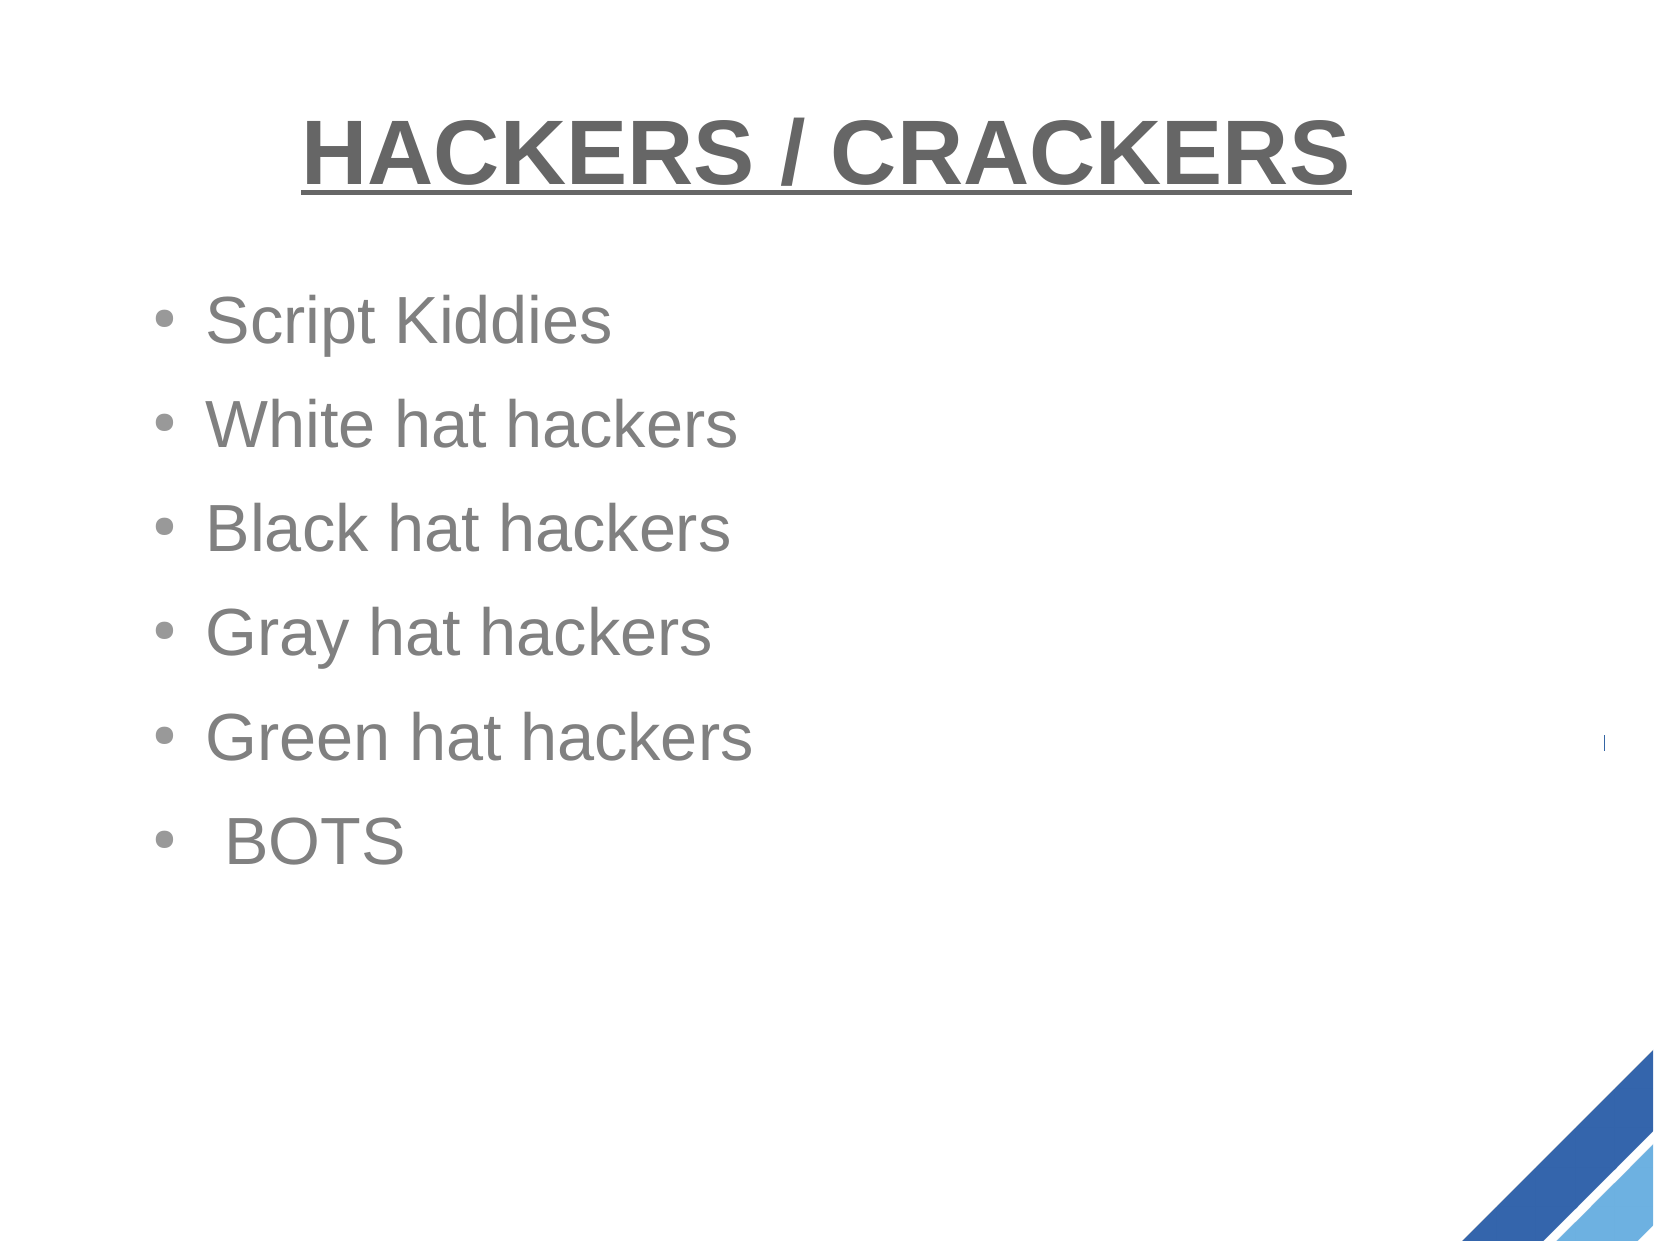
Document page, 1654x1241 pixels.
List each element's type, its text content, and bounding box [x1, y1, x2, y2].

title HACKERS / CRACKERS [82, 49, 1571, 257]
text_box Script Kiddies White hat hackers Black hat hackers Gray hat hackers Green hat hackers BOTS [135, 282, 1531, 1126]
picture [1457, 1049, 1654, 1241]
